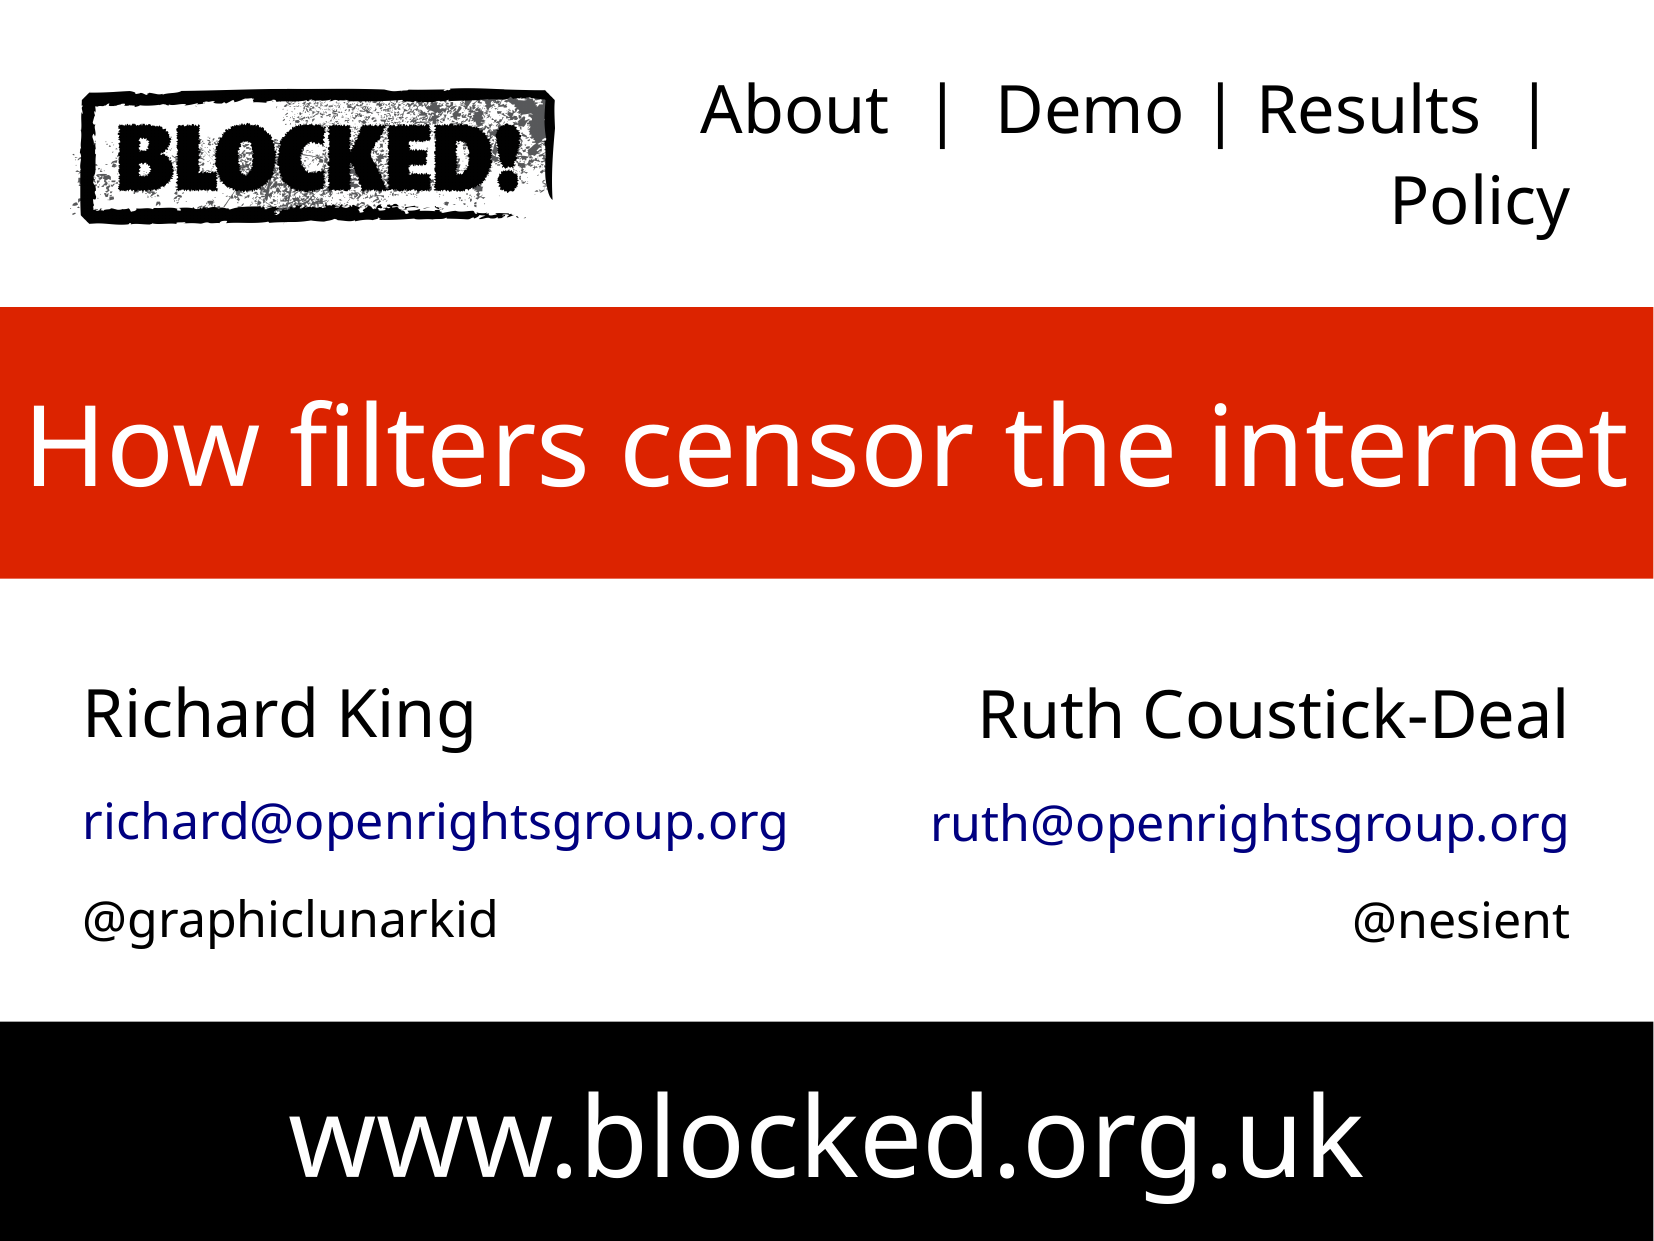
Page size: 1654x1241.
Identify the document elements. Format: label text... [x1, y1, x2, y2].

list Ruth Coustick-Deal ruth@openrightsgroup.org @nesient [850, 667, 1571, 1011]
list Richard King richard@openrightsgroup.org @graphiclunarkid [82, 665, 804, 1009]
list How filters censor the internet [0, 307, 1654, 579]
title About | Demo | Results | Policy [625, 49, 1571, 257]
picture [70, 88, 555, 225]
list www.blocked.org.uk [0, 1021, 1654, 1241]
